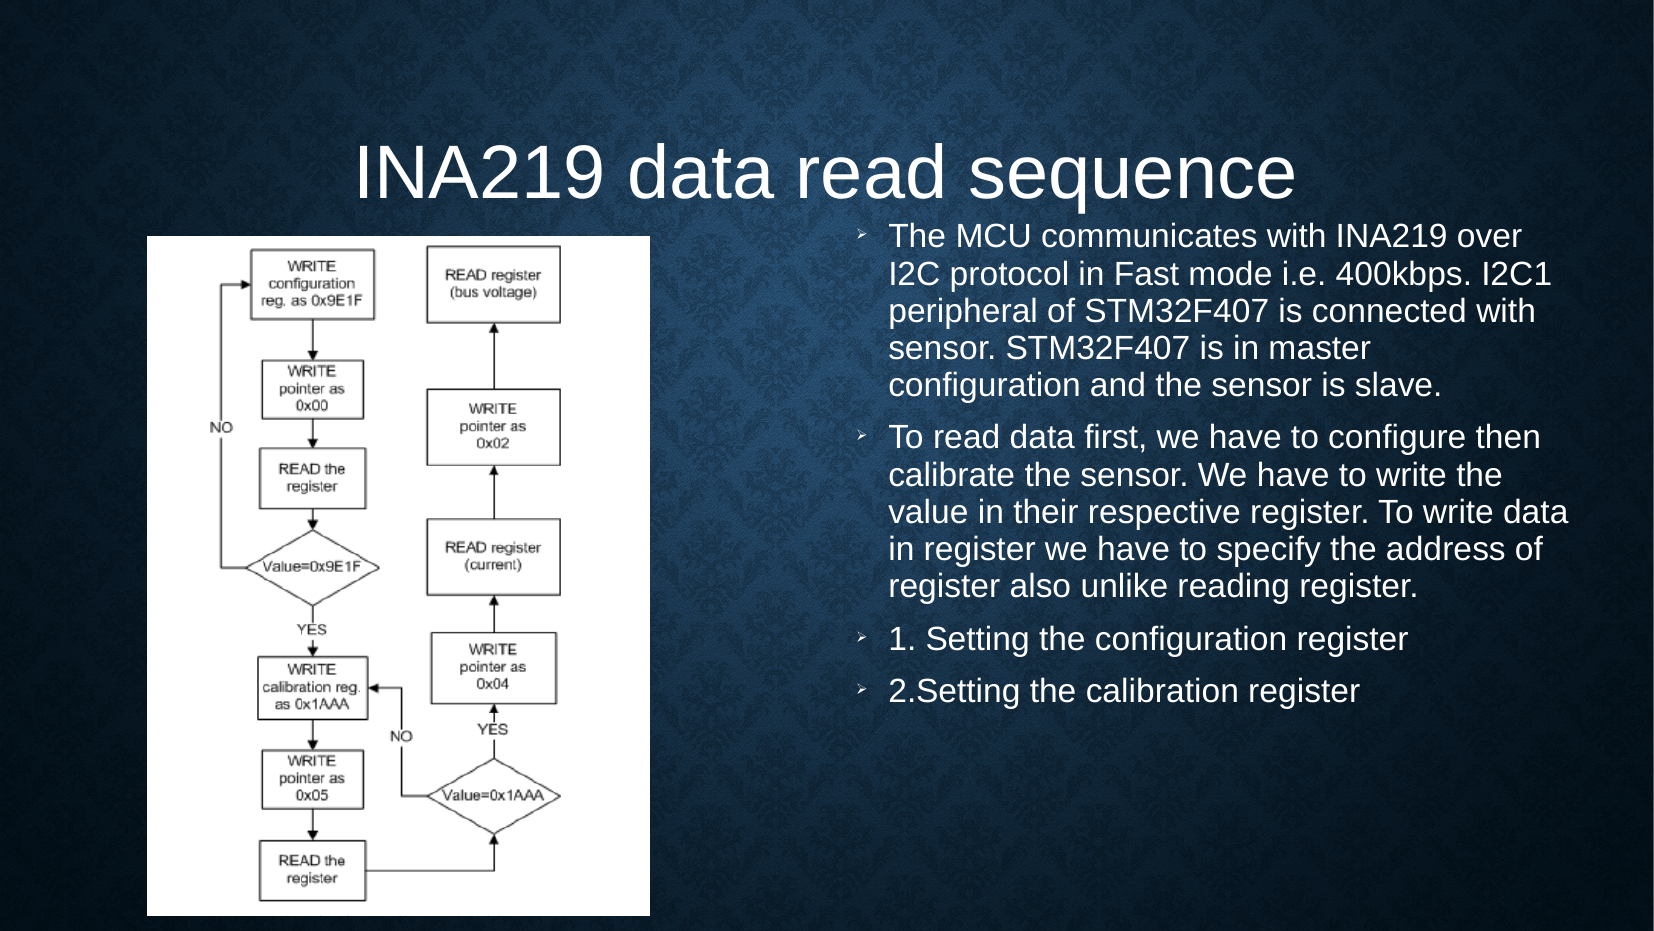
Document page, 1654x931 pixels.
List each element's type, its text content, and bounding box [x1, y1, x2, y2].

list The MCU communicates with INA219 over I2C protocol in Fast mode i.e. 400kbps. I2C1 peripheral of STM32F407 is connected with sensor. STM32F407 is in master configuration and the sensor is slave. To read data first, we have to configure then calibrate the sensor. We have to write the value in their respective register. To write data in register we have to specify the address of register also unlike reading register. 1. Setting the configuration register 2.Setting the calibration register [845, 217, 1572, 757]
title INA219 data read sequence [123, 82, 1528, 263]
picture [0, 0, 1654, 931]
